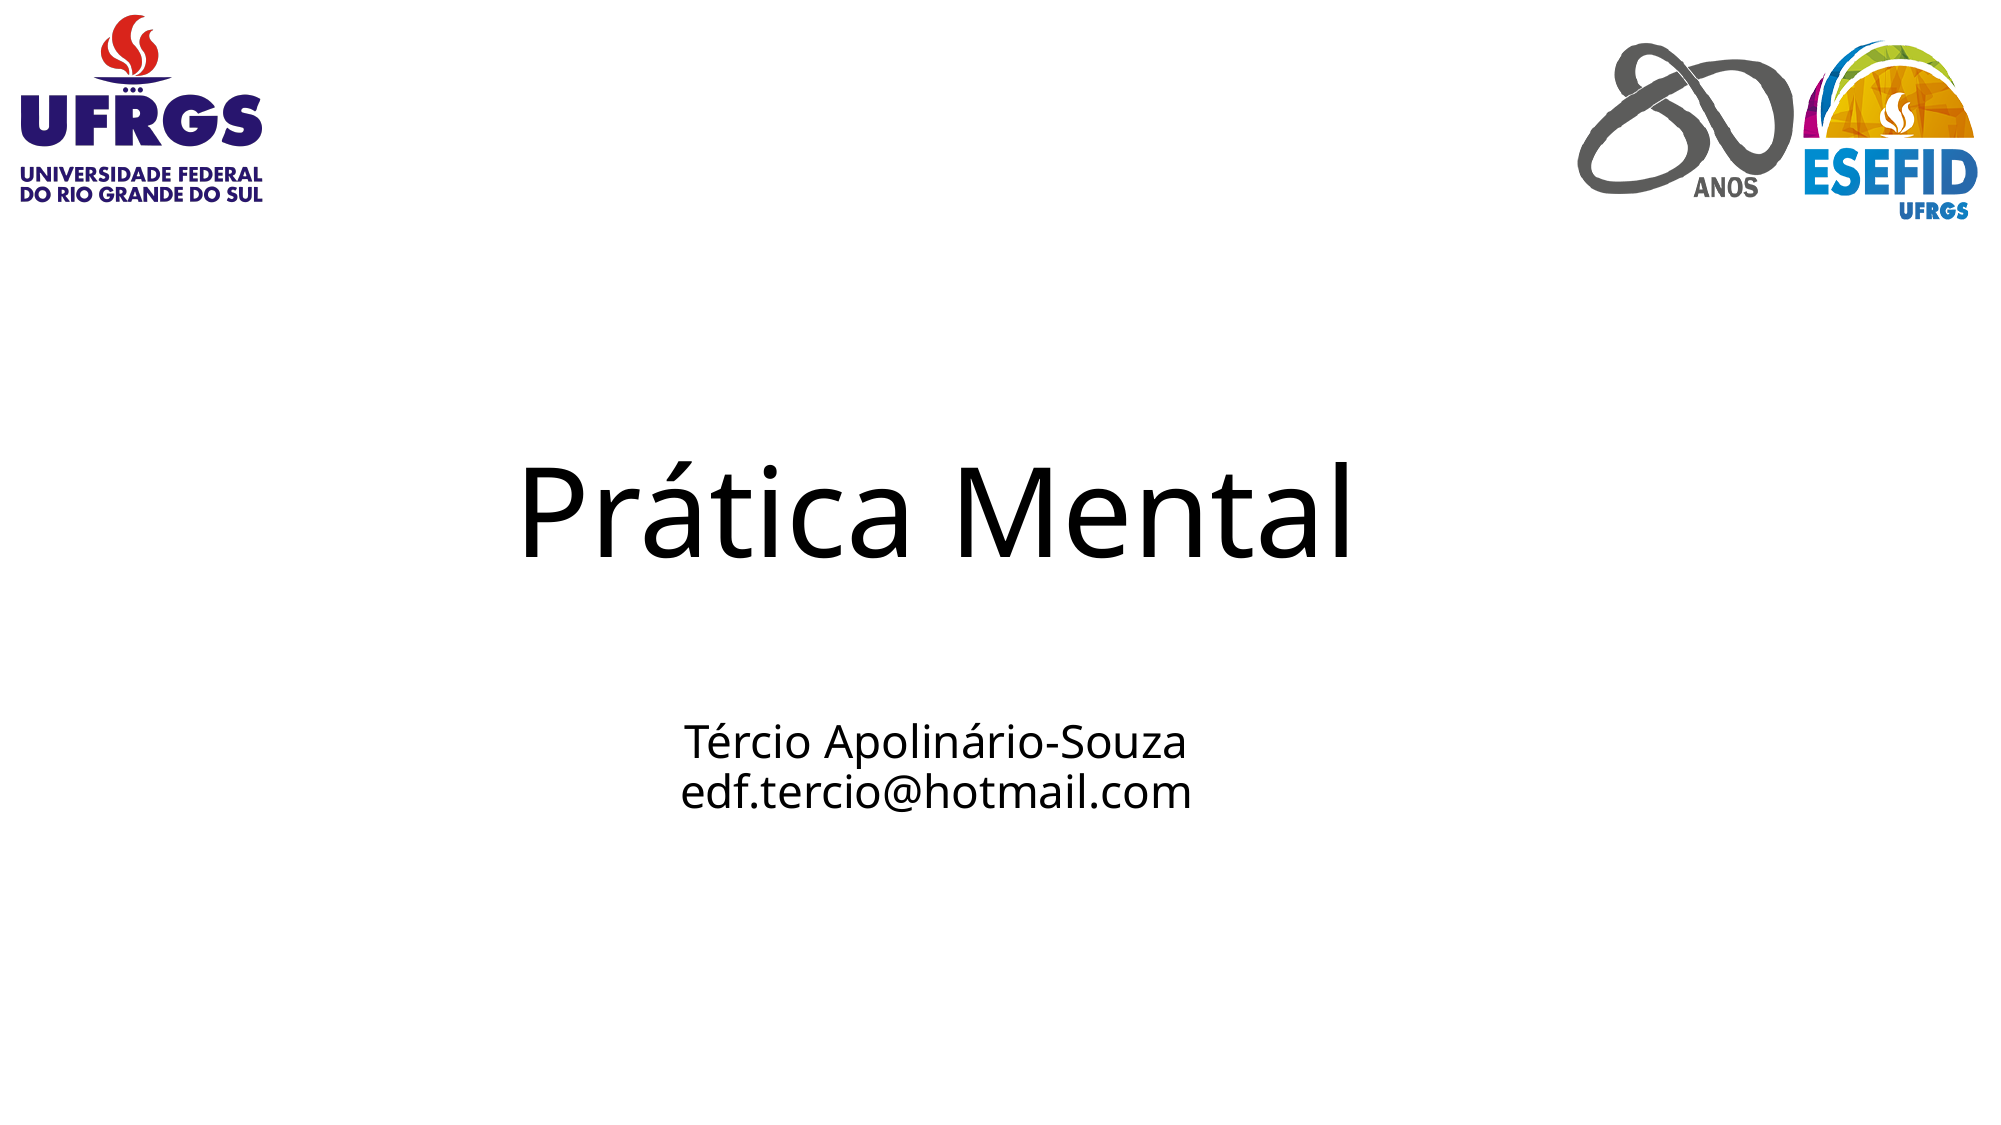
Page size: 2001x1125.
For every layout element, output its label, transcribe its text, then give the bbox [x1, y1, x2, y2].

picture [5, 0, 278, 218]
picture [1575, 29, 1979, 227]
title Prática Mental Tércio Apolinário-Souza edf.tercio@hotmail.com [186, 434, 1687, 826]
